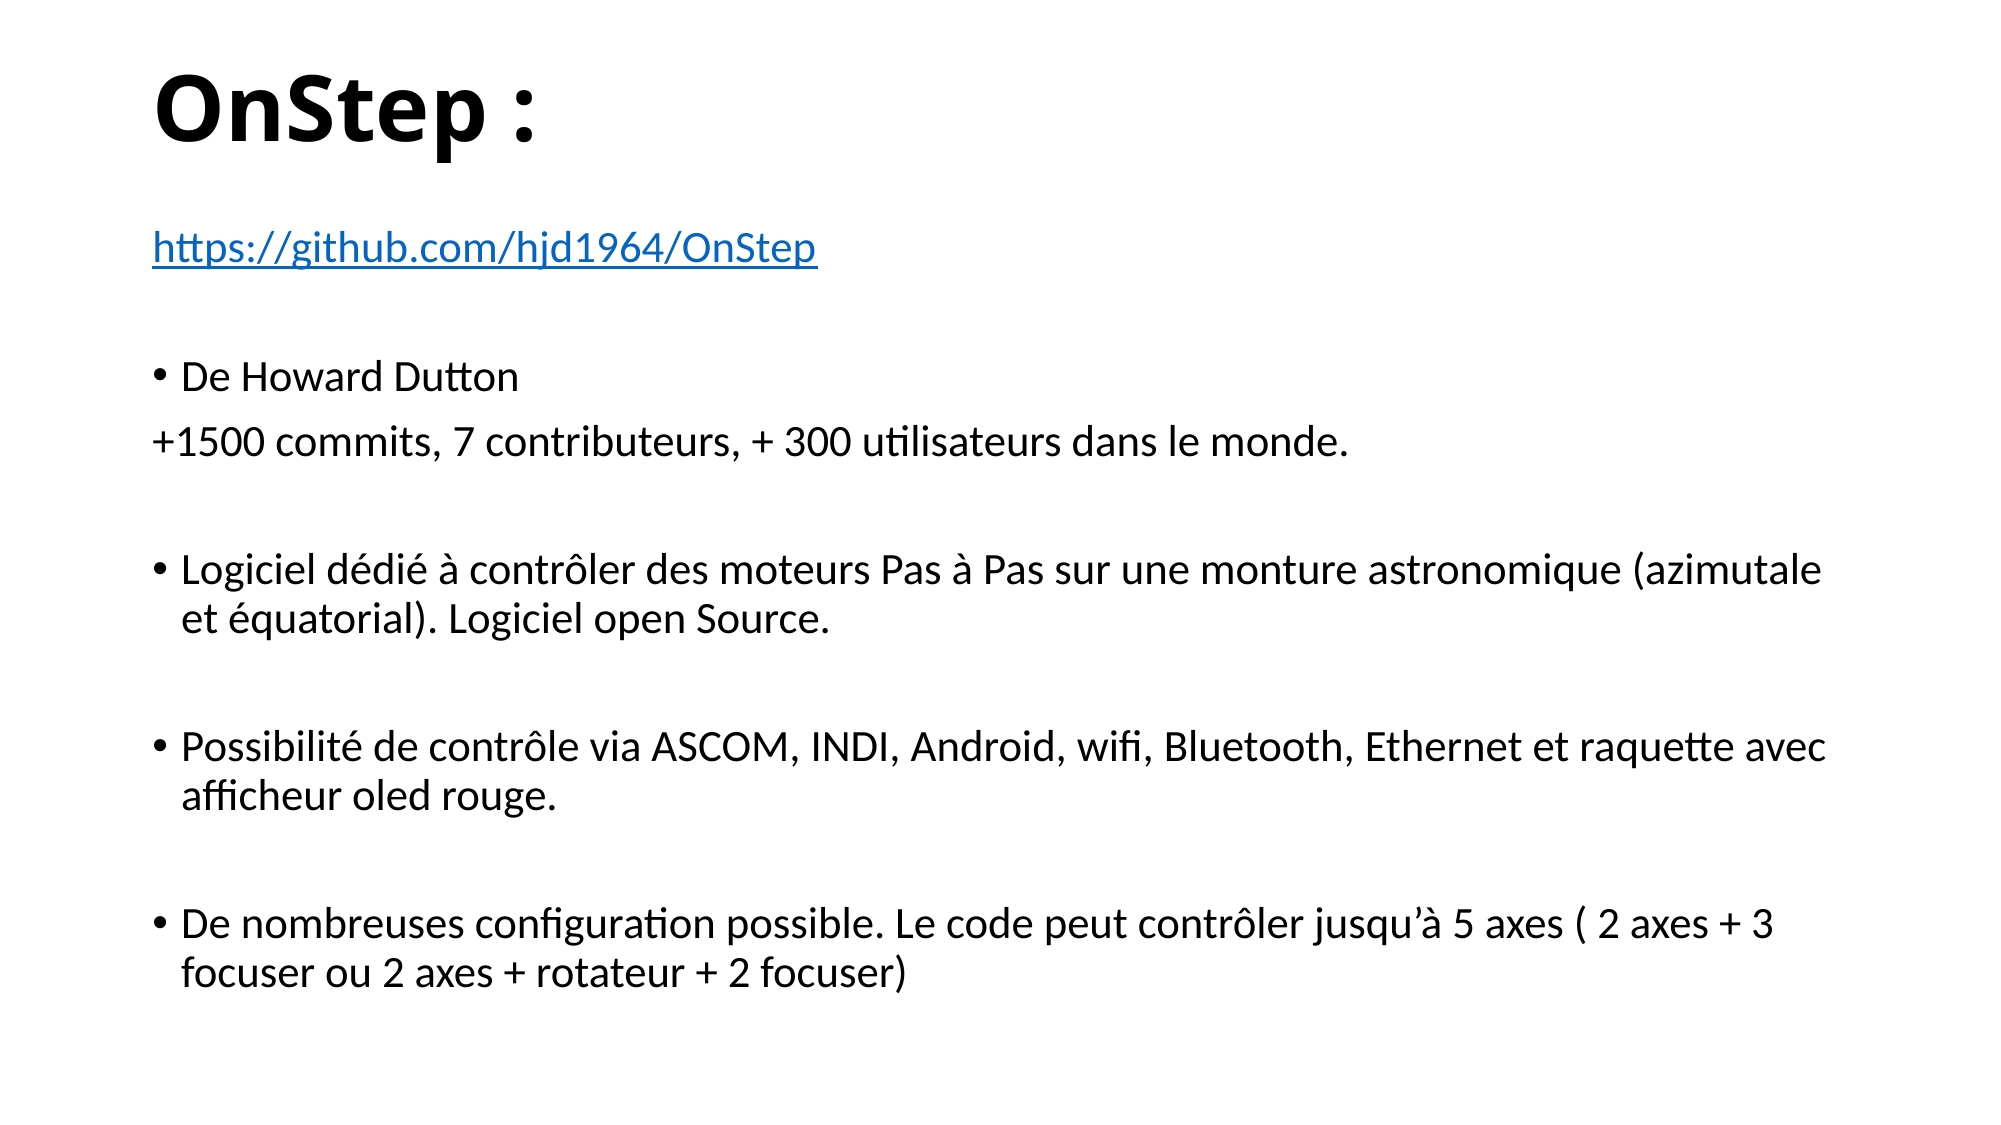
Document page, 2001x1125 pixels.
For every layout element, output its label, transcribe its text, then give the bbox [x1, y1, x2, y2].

list https://github.com/hjd1964/OnStep De Howard Dutton +1500 commits, 7 contributeurs, + 300 utilisateurs dans le monde. Logiciel dédié à contrôler des moteurs Pas à Pas sur une monture astronomique (azimutale et équatorial). Logiciel open Source. Possibilité de contrôle via ASCOM, INDI, Android, wifi, Bluetooth, Ethernet et raquette avec afficheur oled rouge. De nombreuses configuration possible. Le code peut contrôler jusqu’à 5 axes ( 2 axes + 3 focuser ou 2 axes + rotateur + 2 focuser) [137, 216, 1863, 1014]
title OnStep : [137, 3, 1863, 216]
